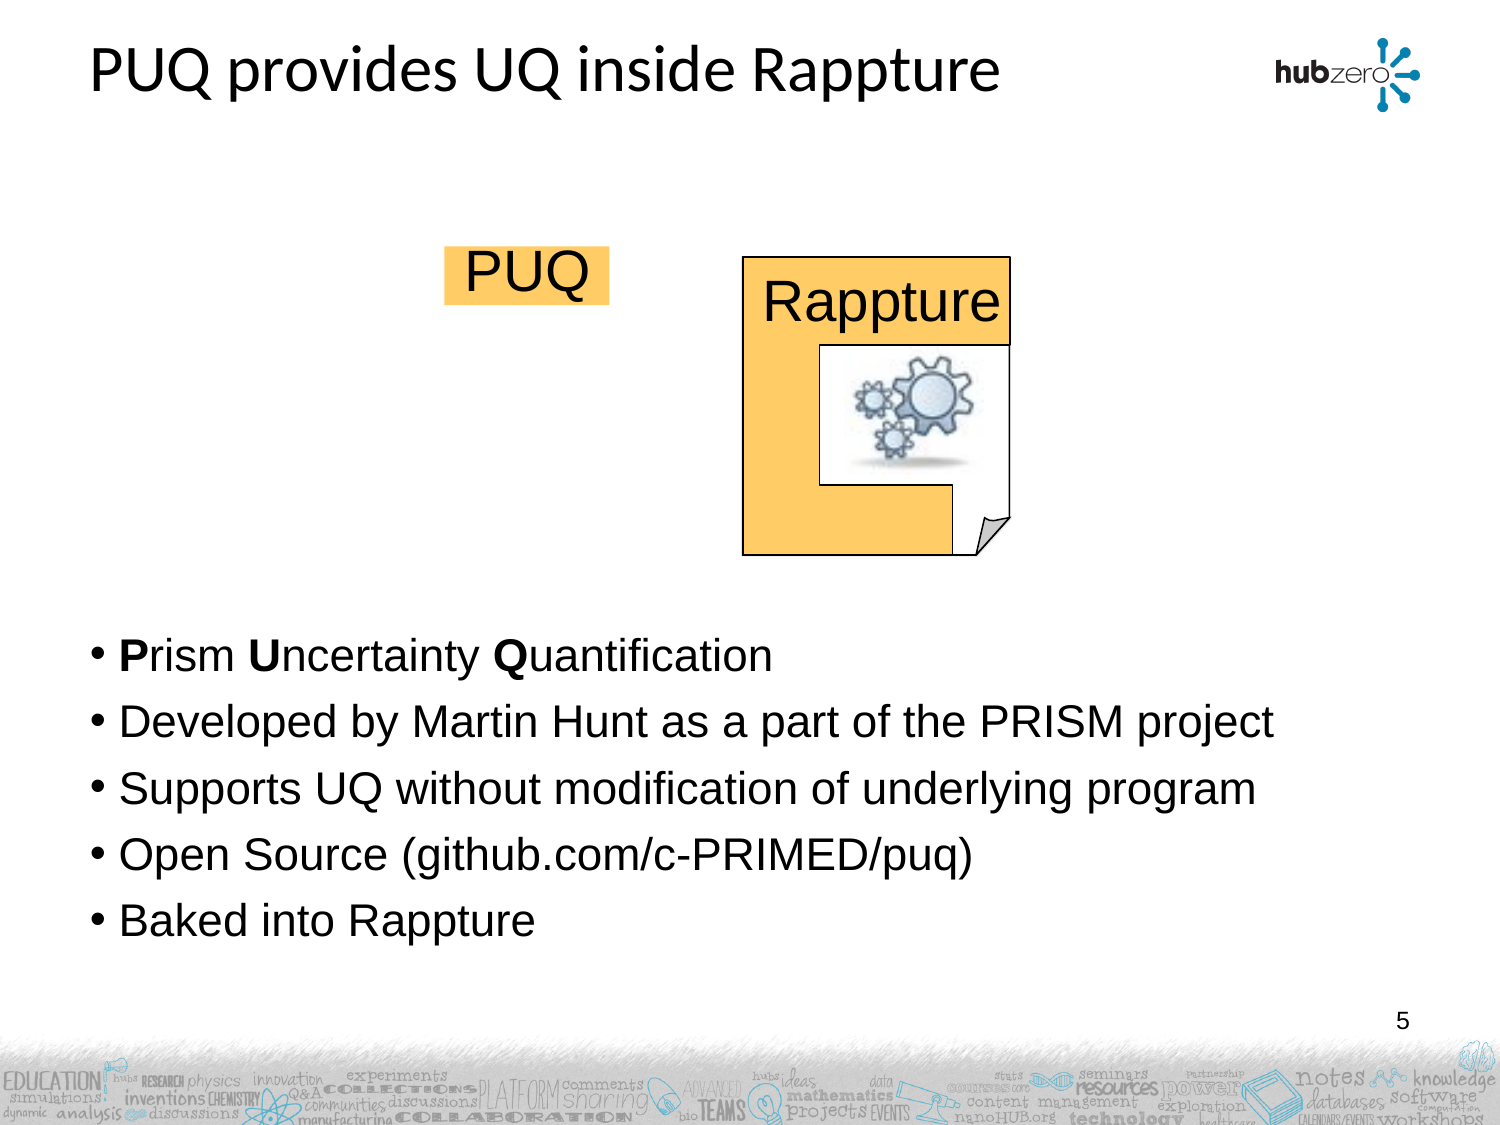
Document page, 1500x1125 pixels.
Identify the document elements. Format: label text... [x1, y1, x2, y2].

text_box [444, 246, 449, 306]
text_box <number> [1074, 989, 1425, 1050]
text_box [742, 257, 1010, 555]
picture [1272, 35, 1423, 115]
text_box PUQ [449, 225, 606, 311]
text_box PUQ provides UQ inside Rappture [75, 12, 1249, 118]
text_box [606, 246, 610, 306]
text_box Rappture [747, 254, 1018, 341]
picture [0, 1034, 1500, 1125]
text_box Prism Uncertainty Quantification Developed by Martin Hunt as a part of the PRISM project Supports UQ without modification of underlying program Open Source (github.com/c-PRIMED/puq) Baked into Rappture [75, 617, 1291, 954]
picture [844, 345, 984, 475]
